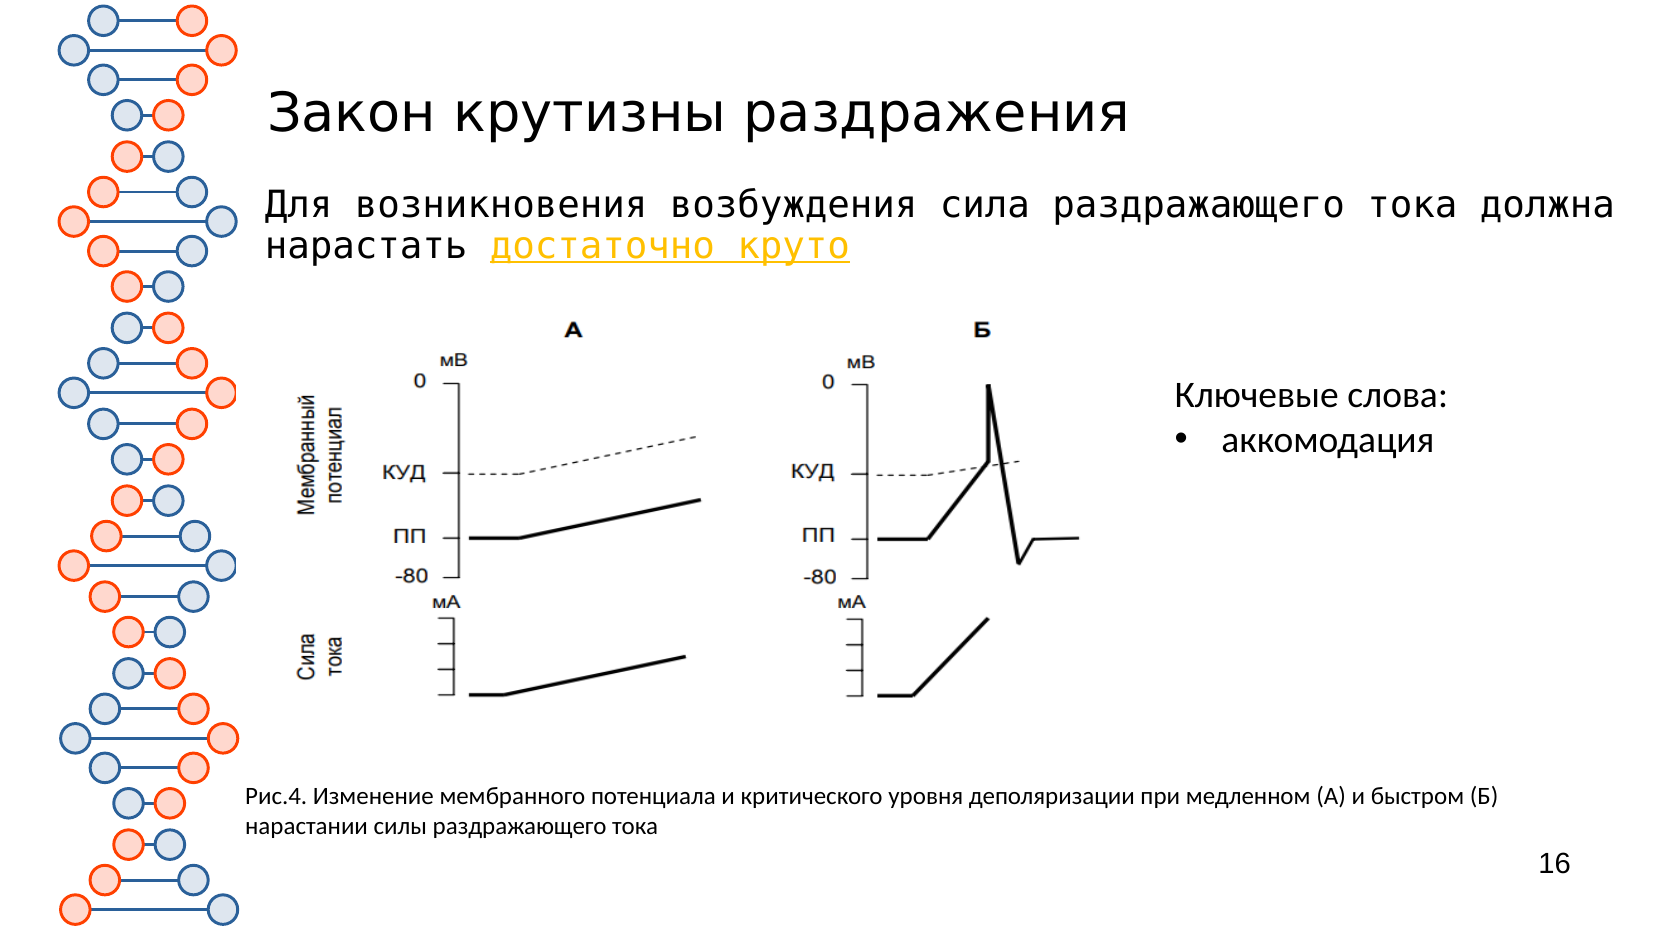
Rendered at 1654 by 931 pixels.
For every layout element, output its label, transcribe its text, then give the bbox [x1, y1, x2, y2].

text_box Для возникновения возбуждения сила раздражающего тока должна нарастать достаточно круто [250, 177, 1641, 664]
text_box Ключевые слова: аккомодация [1159, 362, 1654, 468]
picture [236, 300, 1156, 721]
text_box Рис.4. Изменение мембранного потенциала и критического уровня деполяризации при медленном (А) и быстром (Б) нарастании силы раздражающего тока [230, 772, 1521, 848]
title Закон крутизны раздражения [252, 40, 1643, 189]
